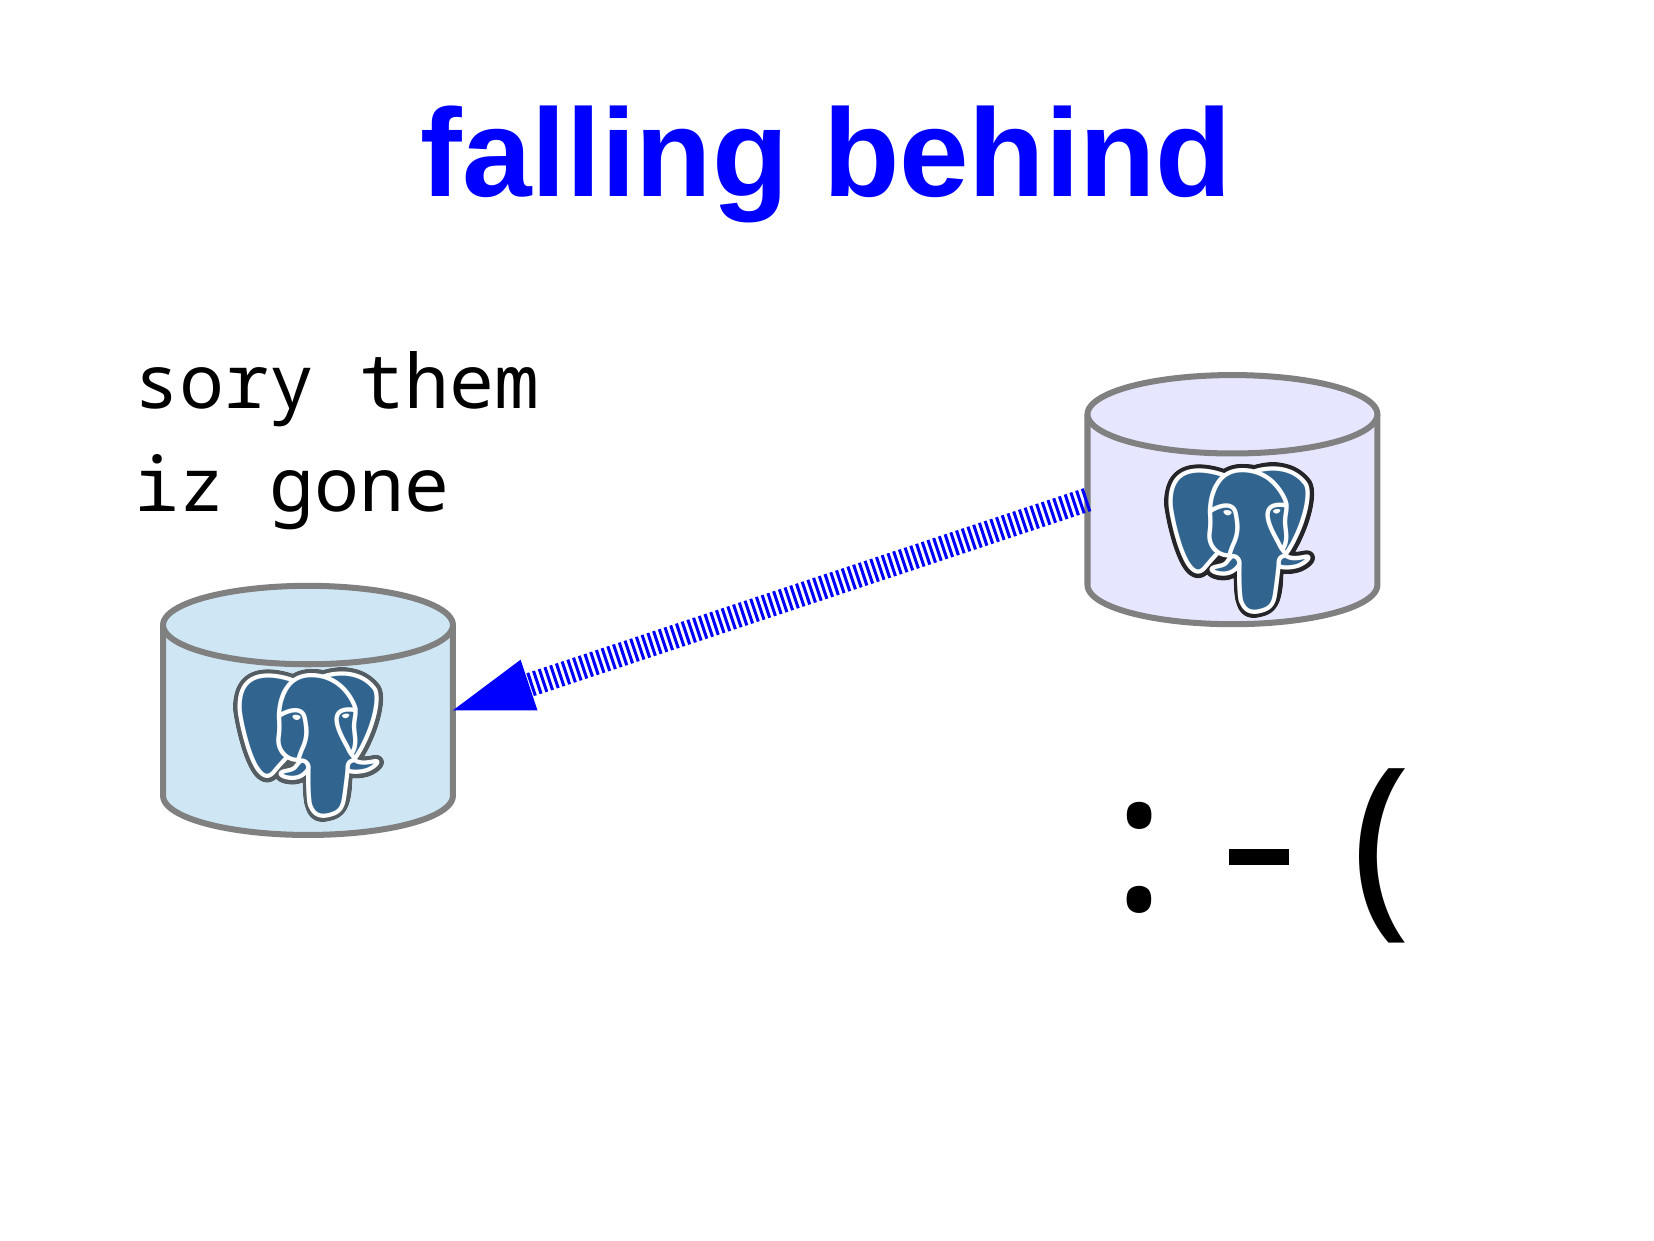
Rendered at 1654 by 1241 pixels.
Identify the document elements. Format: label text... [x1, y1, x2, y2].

picture [233, 667, 384, 822]
text_box [1087, 375, 1378, 625]
picture [1164, 462, 1315, 618]
title falling behind [82, 49, 1571, 257]
text_box sory them iz gone [120, 321, 571, 511]
text_box [163, 585, 453, 835]
text_box :-( [1065, 690, 1516, 937]
